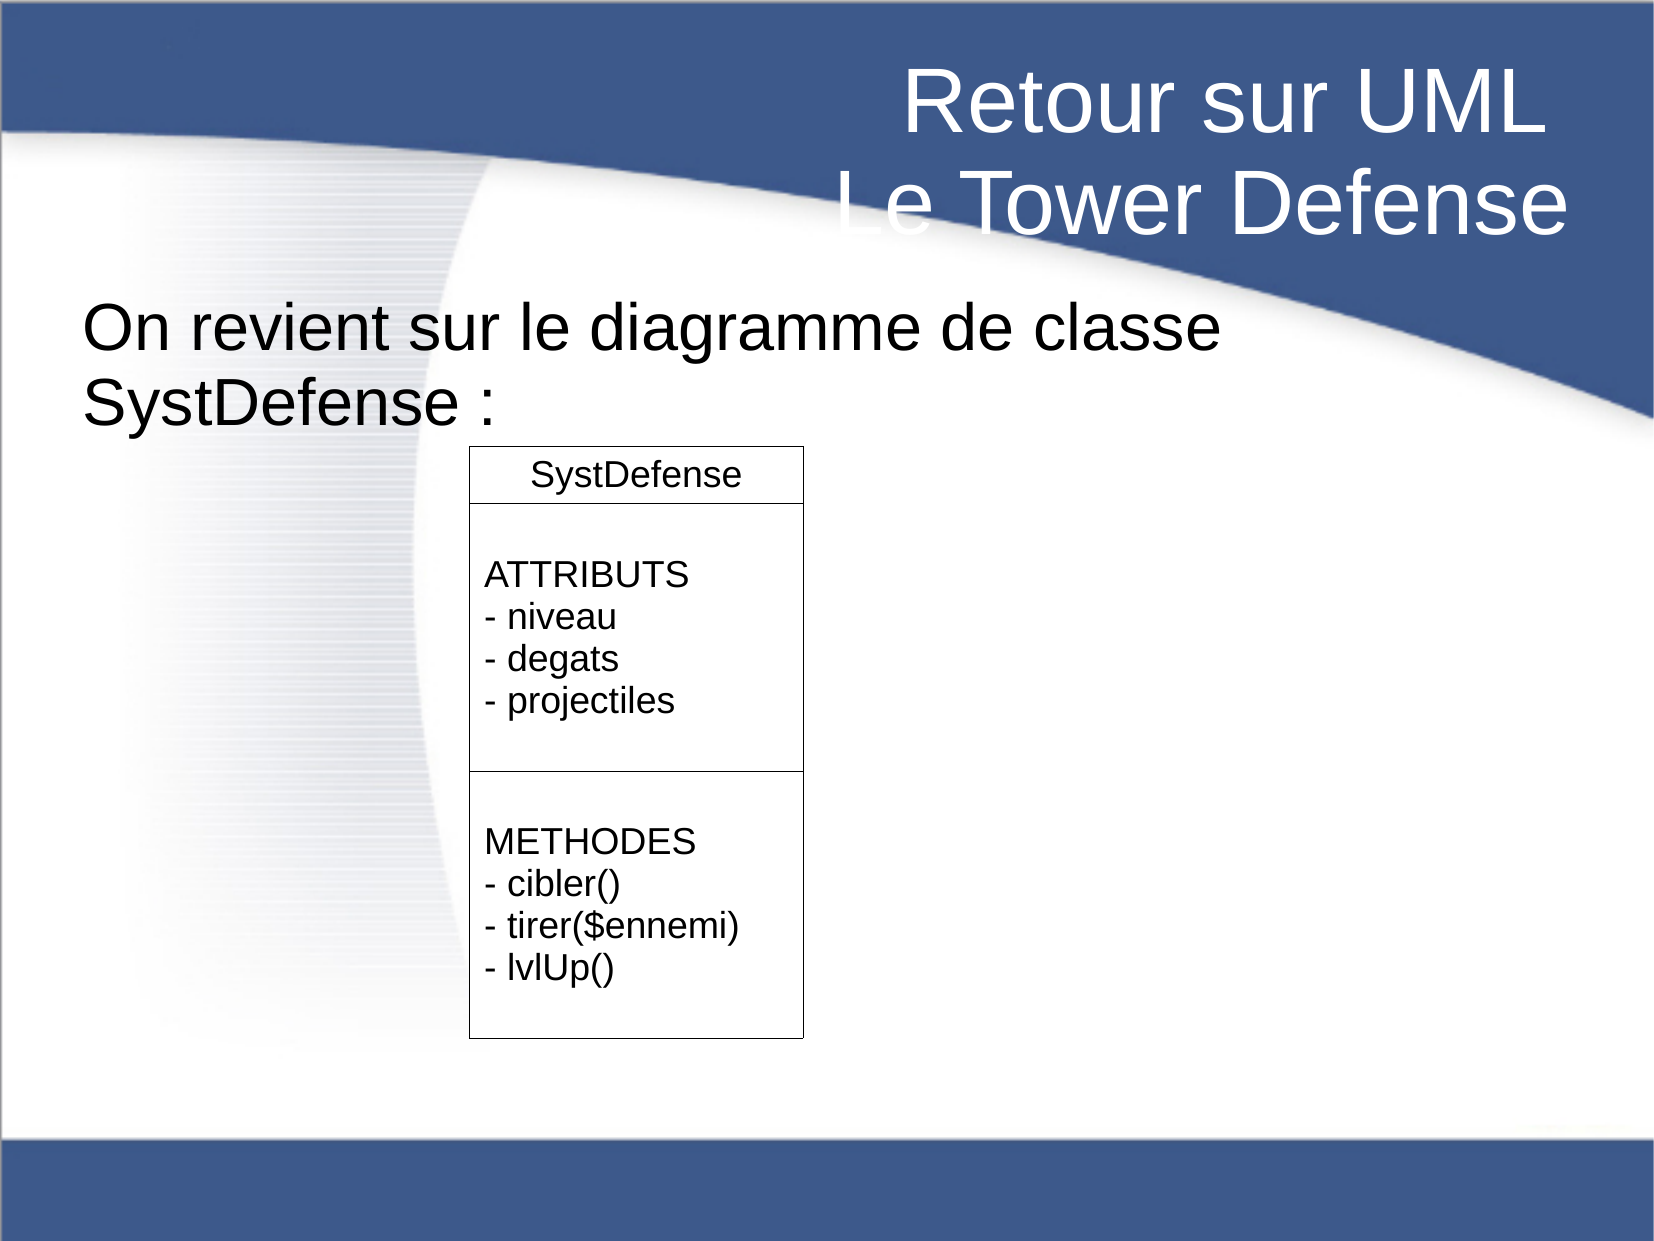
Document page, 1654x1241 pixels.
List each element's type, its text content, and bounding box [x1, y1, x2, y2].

title Retour sur UML Le Tower Defense [82, 49, 1571, 257]
list On revient sur le diagramme de classe SystDefense : [82, 290, 1571, 1087]
table_cell METHODES - cibler() - tirer($ennemi) - lvlUp() [470, 772, 803, 1038]
table_header SystDefense [470, 447, 803, 503]
table_cell ATTRIBUTS - niveau - degats - projectiles [470, 504, 803, 771]
picture [0, 0, 1654, 1241]
